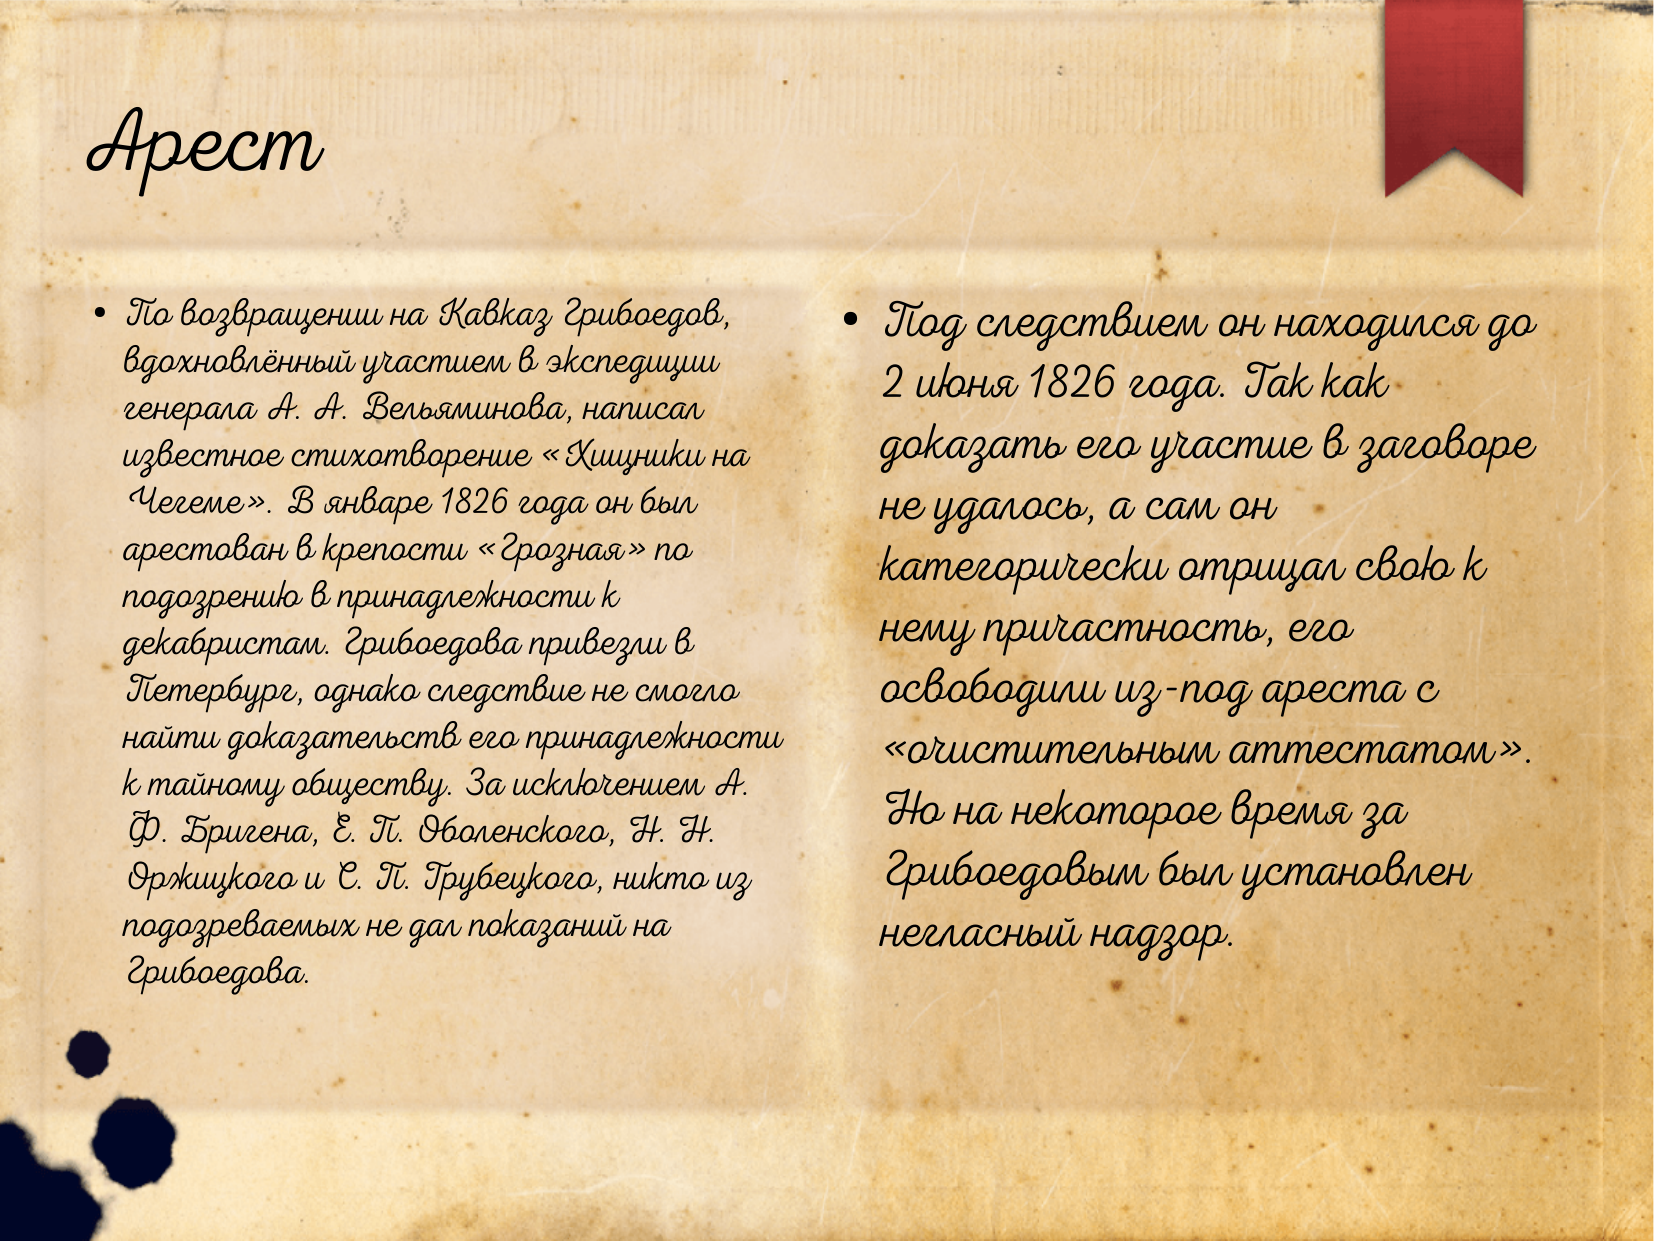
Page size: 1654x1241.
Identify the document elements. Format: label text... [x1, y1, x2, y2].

title Арест [82, 49, 1347, 237]
list По возвращении на Кавказ Грибоедов, вдохновлённый участием в экспедиции генерала А. А. Вельяминова, написал известное стихотворение «Хищники на Чегеме». В январе 1826 года он был арестован в крепости «Грозная» по подозрению в принадлежности к декабристам. Грибоедова привезли в Петербург, однако следствие не смогло найти доказательств его принадлежности к тайному обществу. За исключением А. Ф. Бригена, Е. П. Оболенского, Н. Н. Оржицкого и С. П. Трубецкого, никто из подозреваемых не дал показаний на Грибоедова. [82, 290, 793, 1010]
picture [0, 0, 1654, 1241]
list Под следствием он находился до 2 июня 1826 года. Так как доказать его участие в заговоре не удалось, а сам он категорически отрицал свою к нему причастность, его освободили из-под ареста с «очистительным аттестатом». Но на некоторое время за Грибоедовым был установлен негласный надзор. [828, 290, 1539, 1010]
